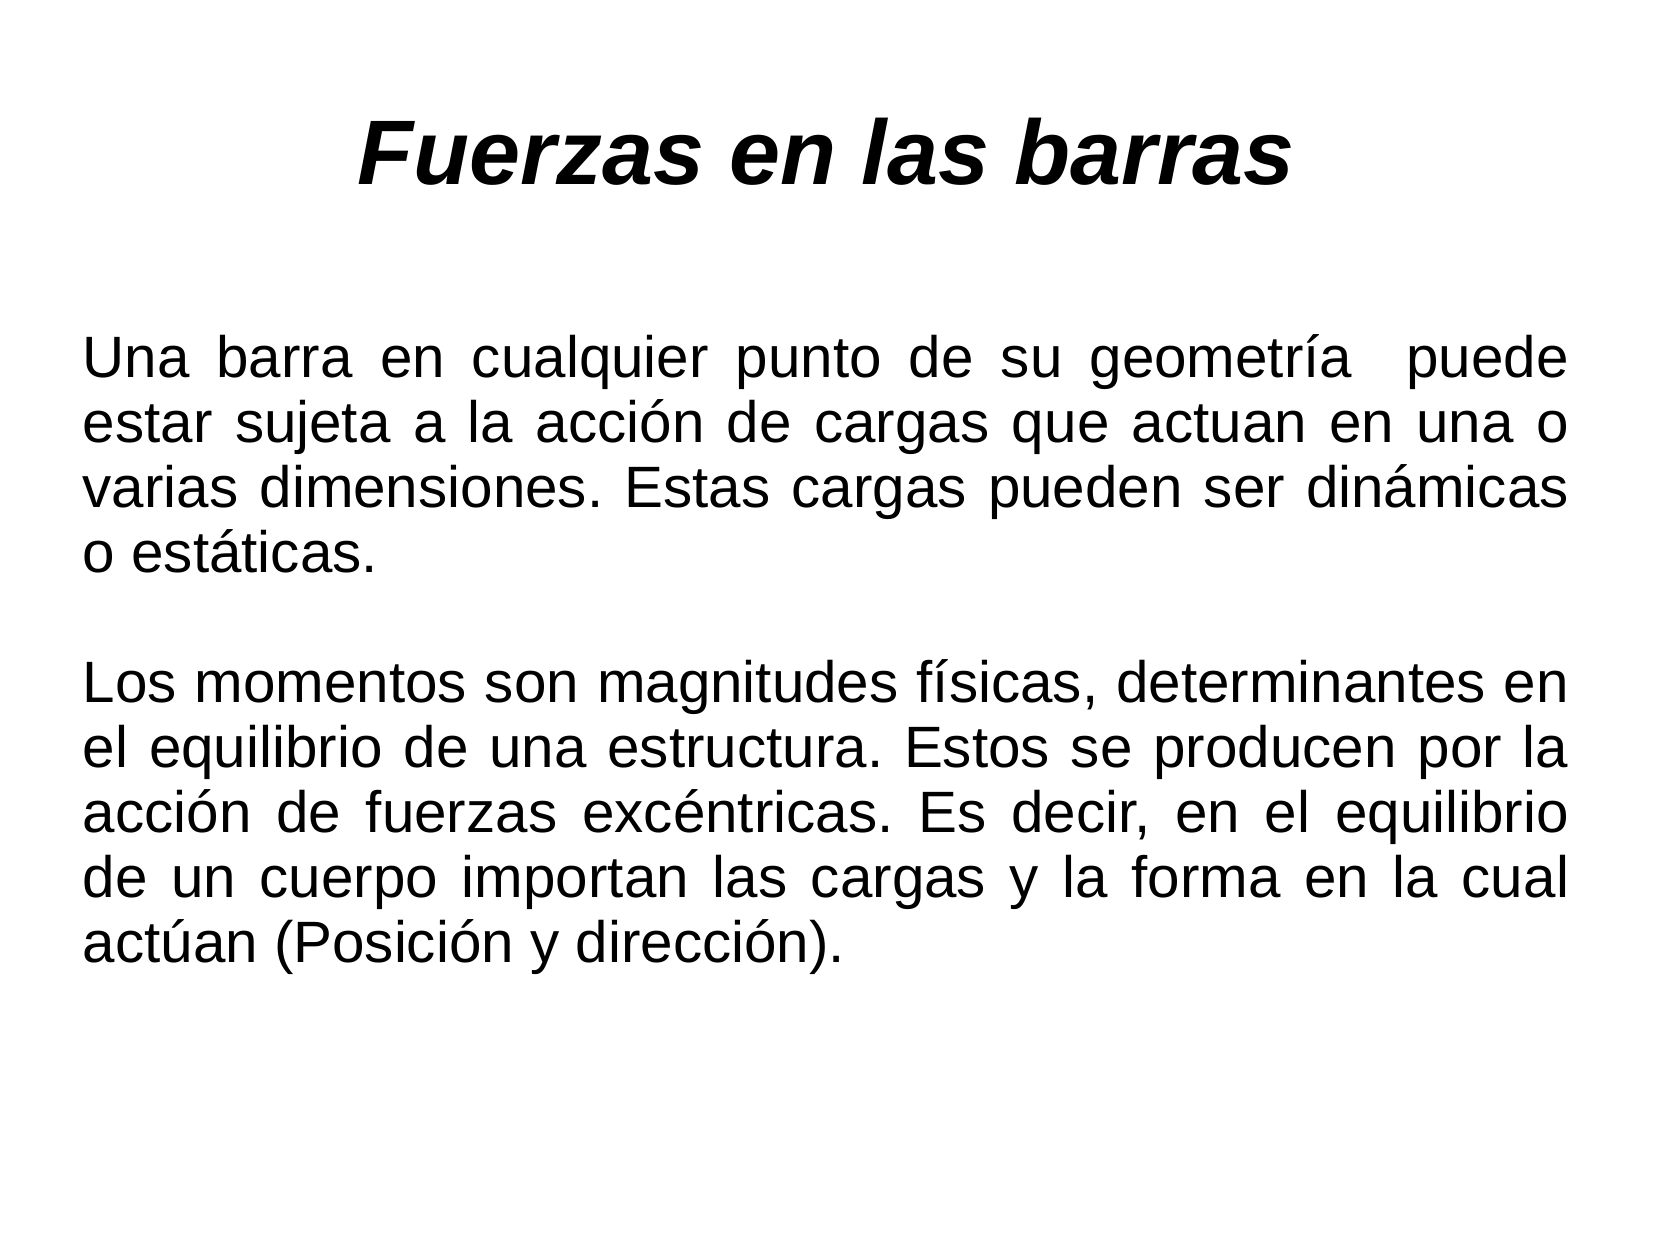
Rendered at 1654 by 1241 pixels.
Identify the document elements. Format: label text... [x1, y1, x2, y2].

subtitle Una barra en cualquier punto de su geometría puede estar sujeta a la acción de cargas que actuan en una o varias dimensiones. Estas cargas pueden ser dinámicas o estáticas. Los momentos son magnitudes físicas, determinantes en el equilibrio de una estructura. Estos se producen por la acción de fuerzas excéntricas. Es decir, en el equilibrio de un cuerpo importan las cargas y la forma en la cual actúan (Posición y dirección). [82, 290, 1571, 1010]
title Fuerzas en las barras [82, 49, 1571, 257]
